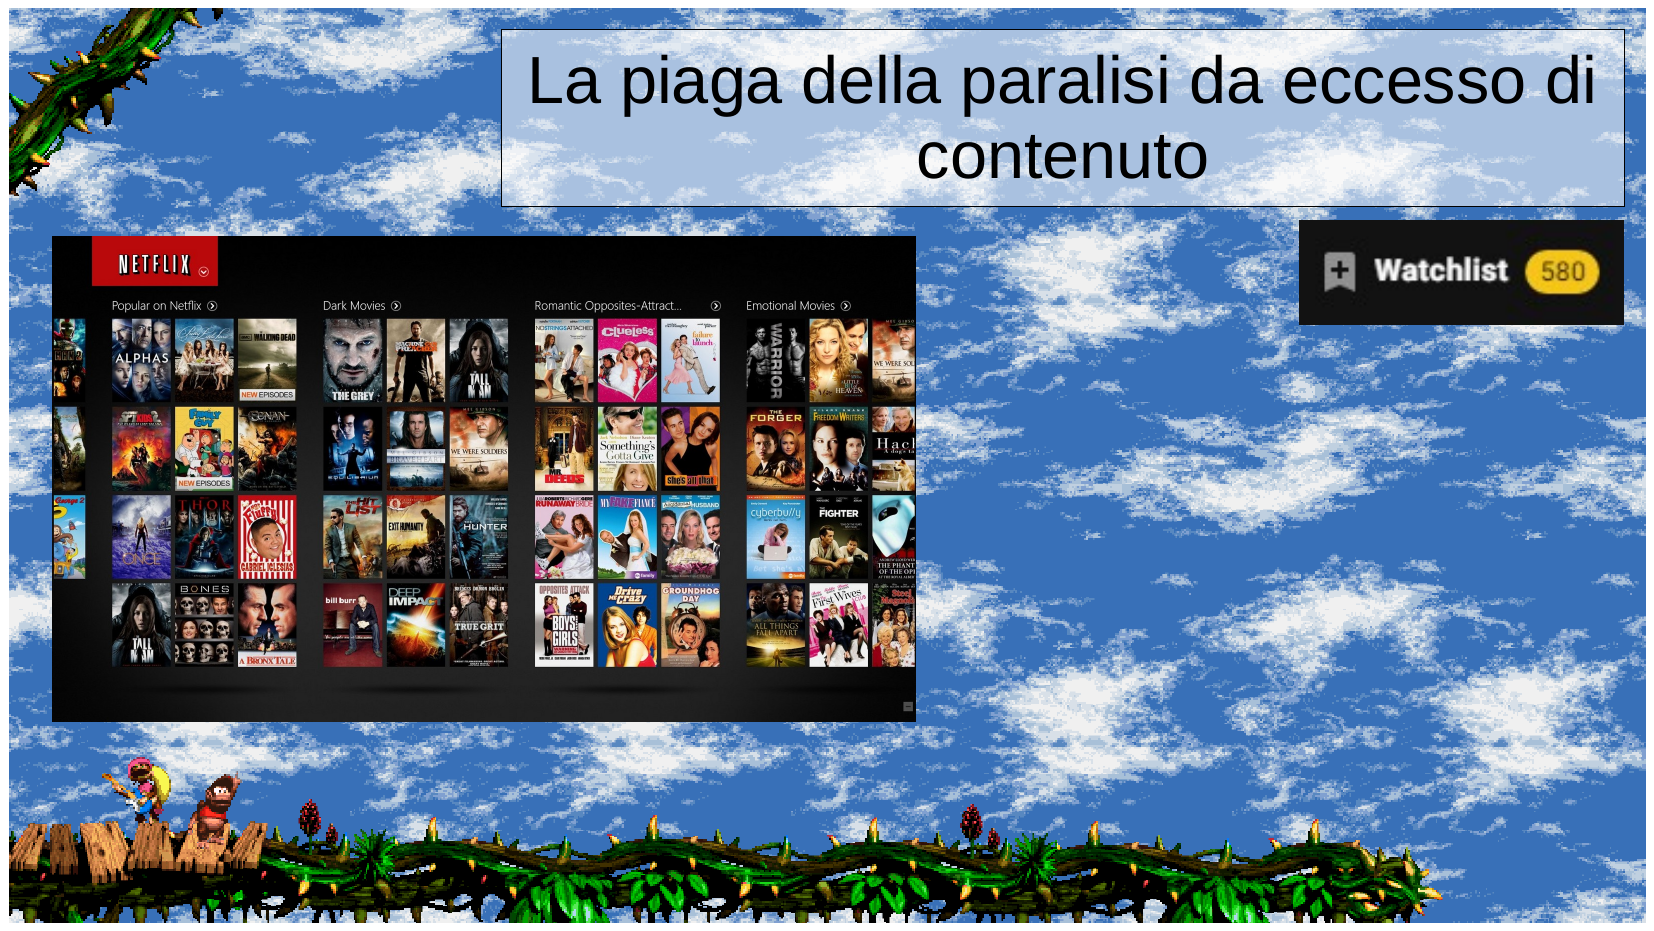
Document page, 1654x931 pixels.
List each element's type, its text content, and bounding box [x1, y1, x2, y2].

subtitle La piaga della paralisi da eccesso di contenuto [501, 29, 1625, 207]
picture [0, 0, 1654, 931]
